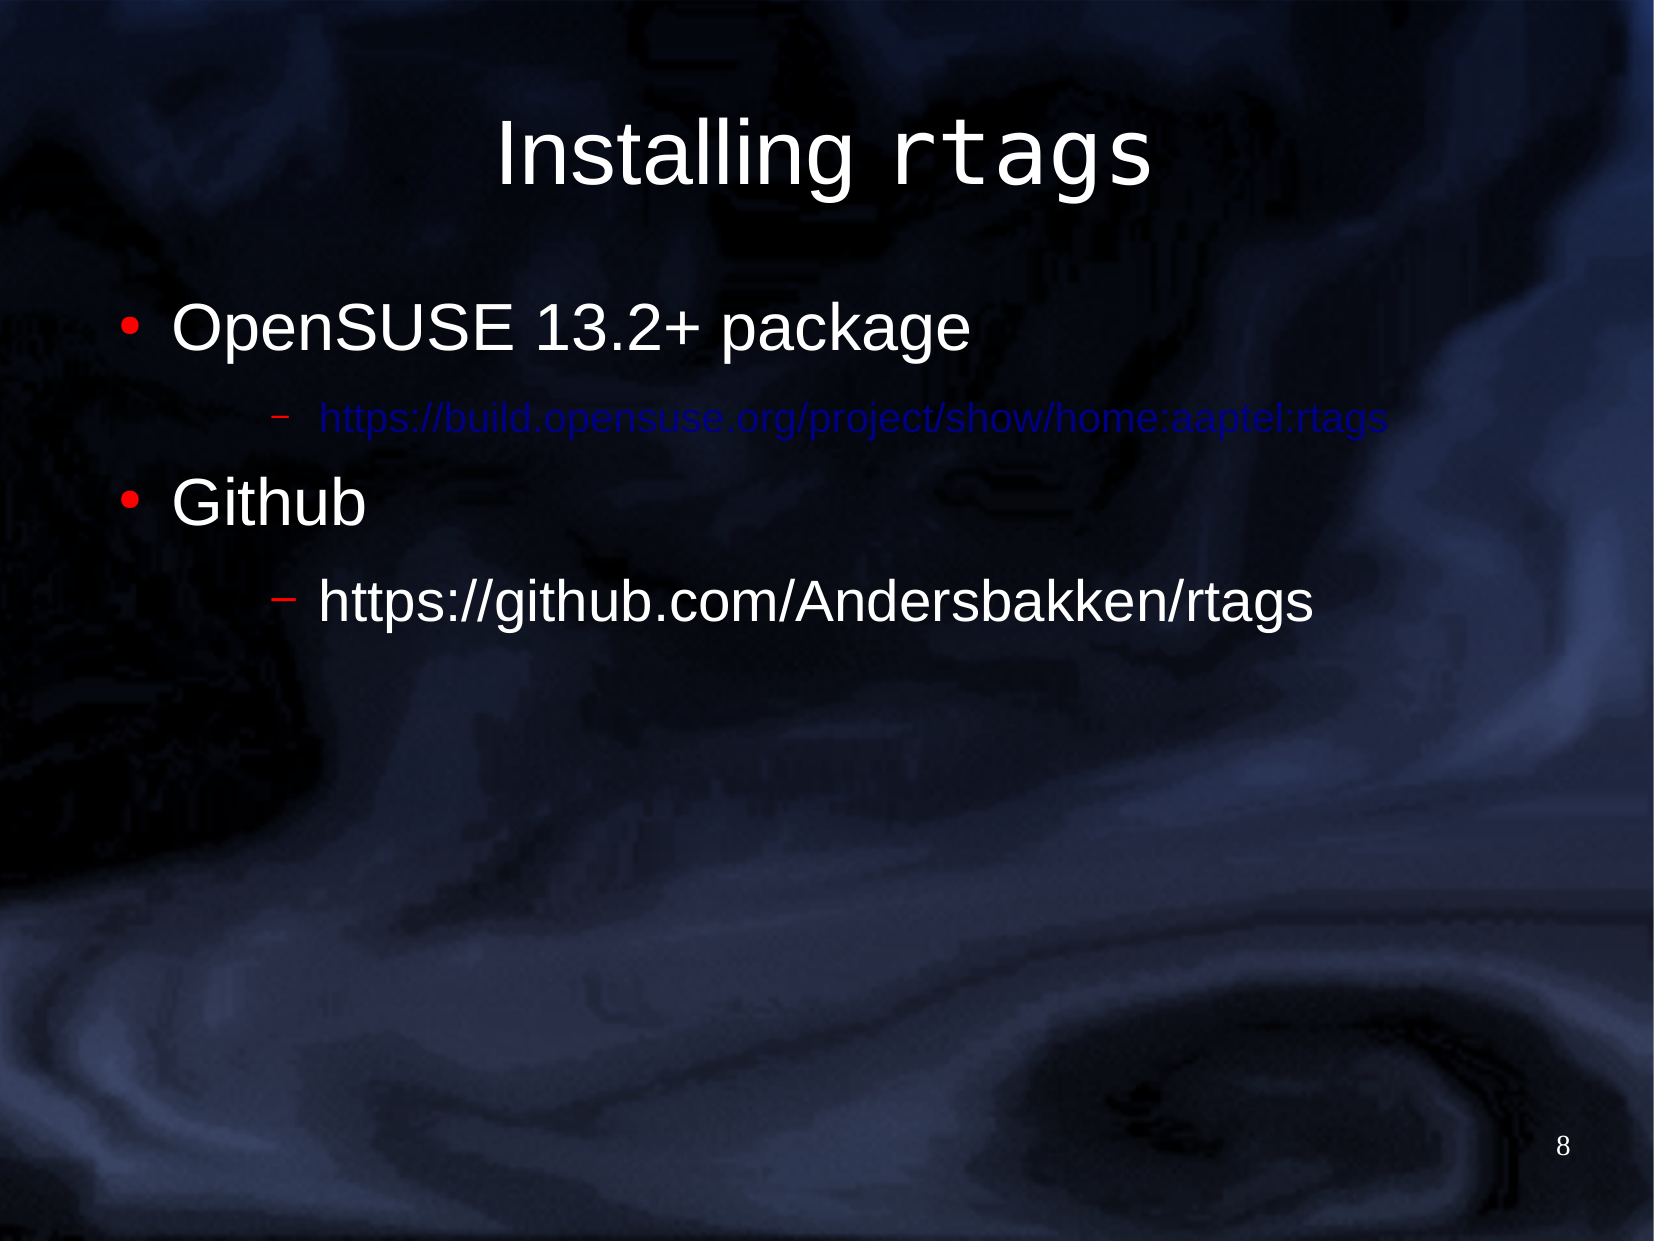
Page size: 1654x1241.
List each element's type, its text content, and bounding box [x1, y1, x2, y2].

picture [0, 0, 1654, 1241]
list OpenSUSE 13.2+ package https://build.opensuse.org/project/show/home:aaptel:rtags Github https://github.com/Andersbakken/rtags [82, 290, 1571, 1010]
title Installing rtags [82, 49, 1571, 257]
